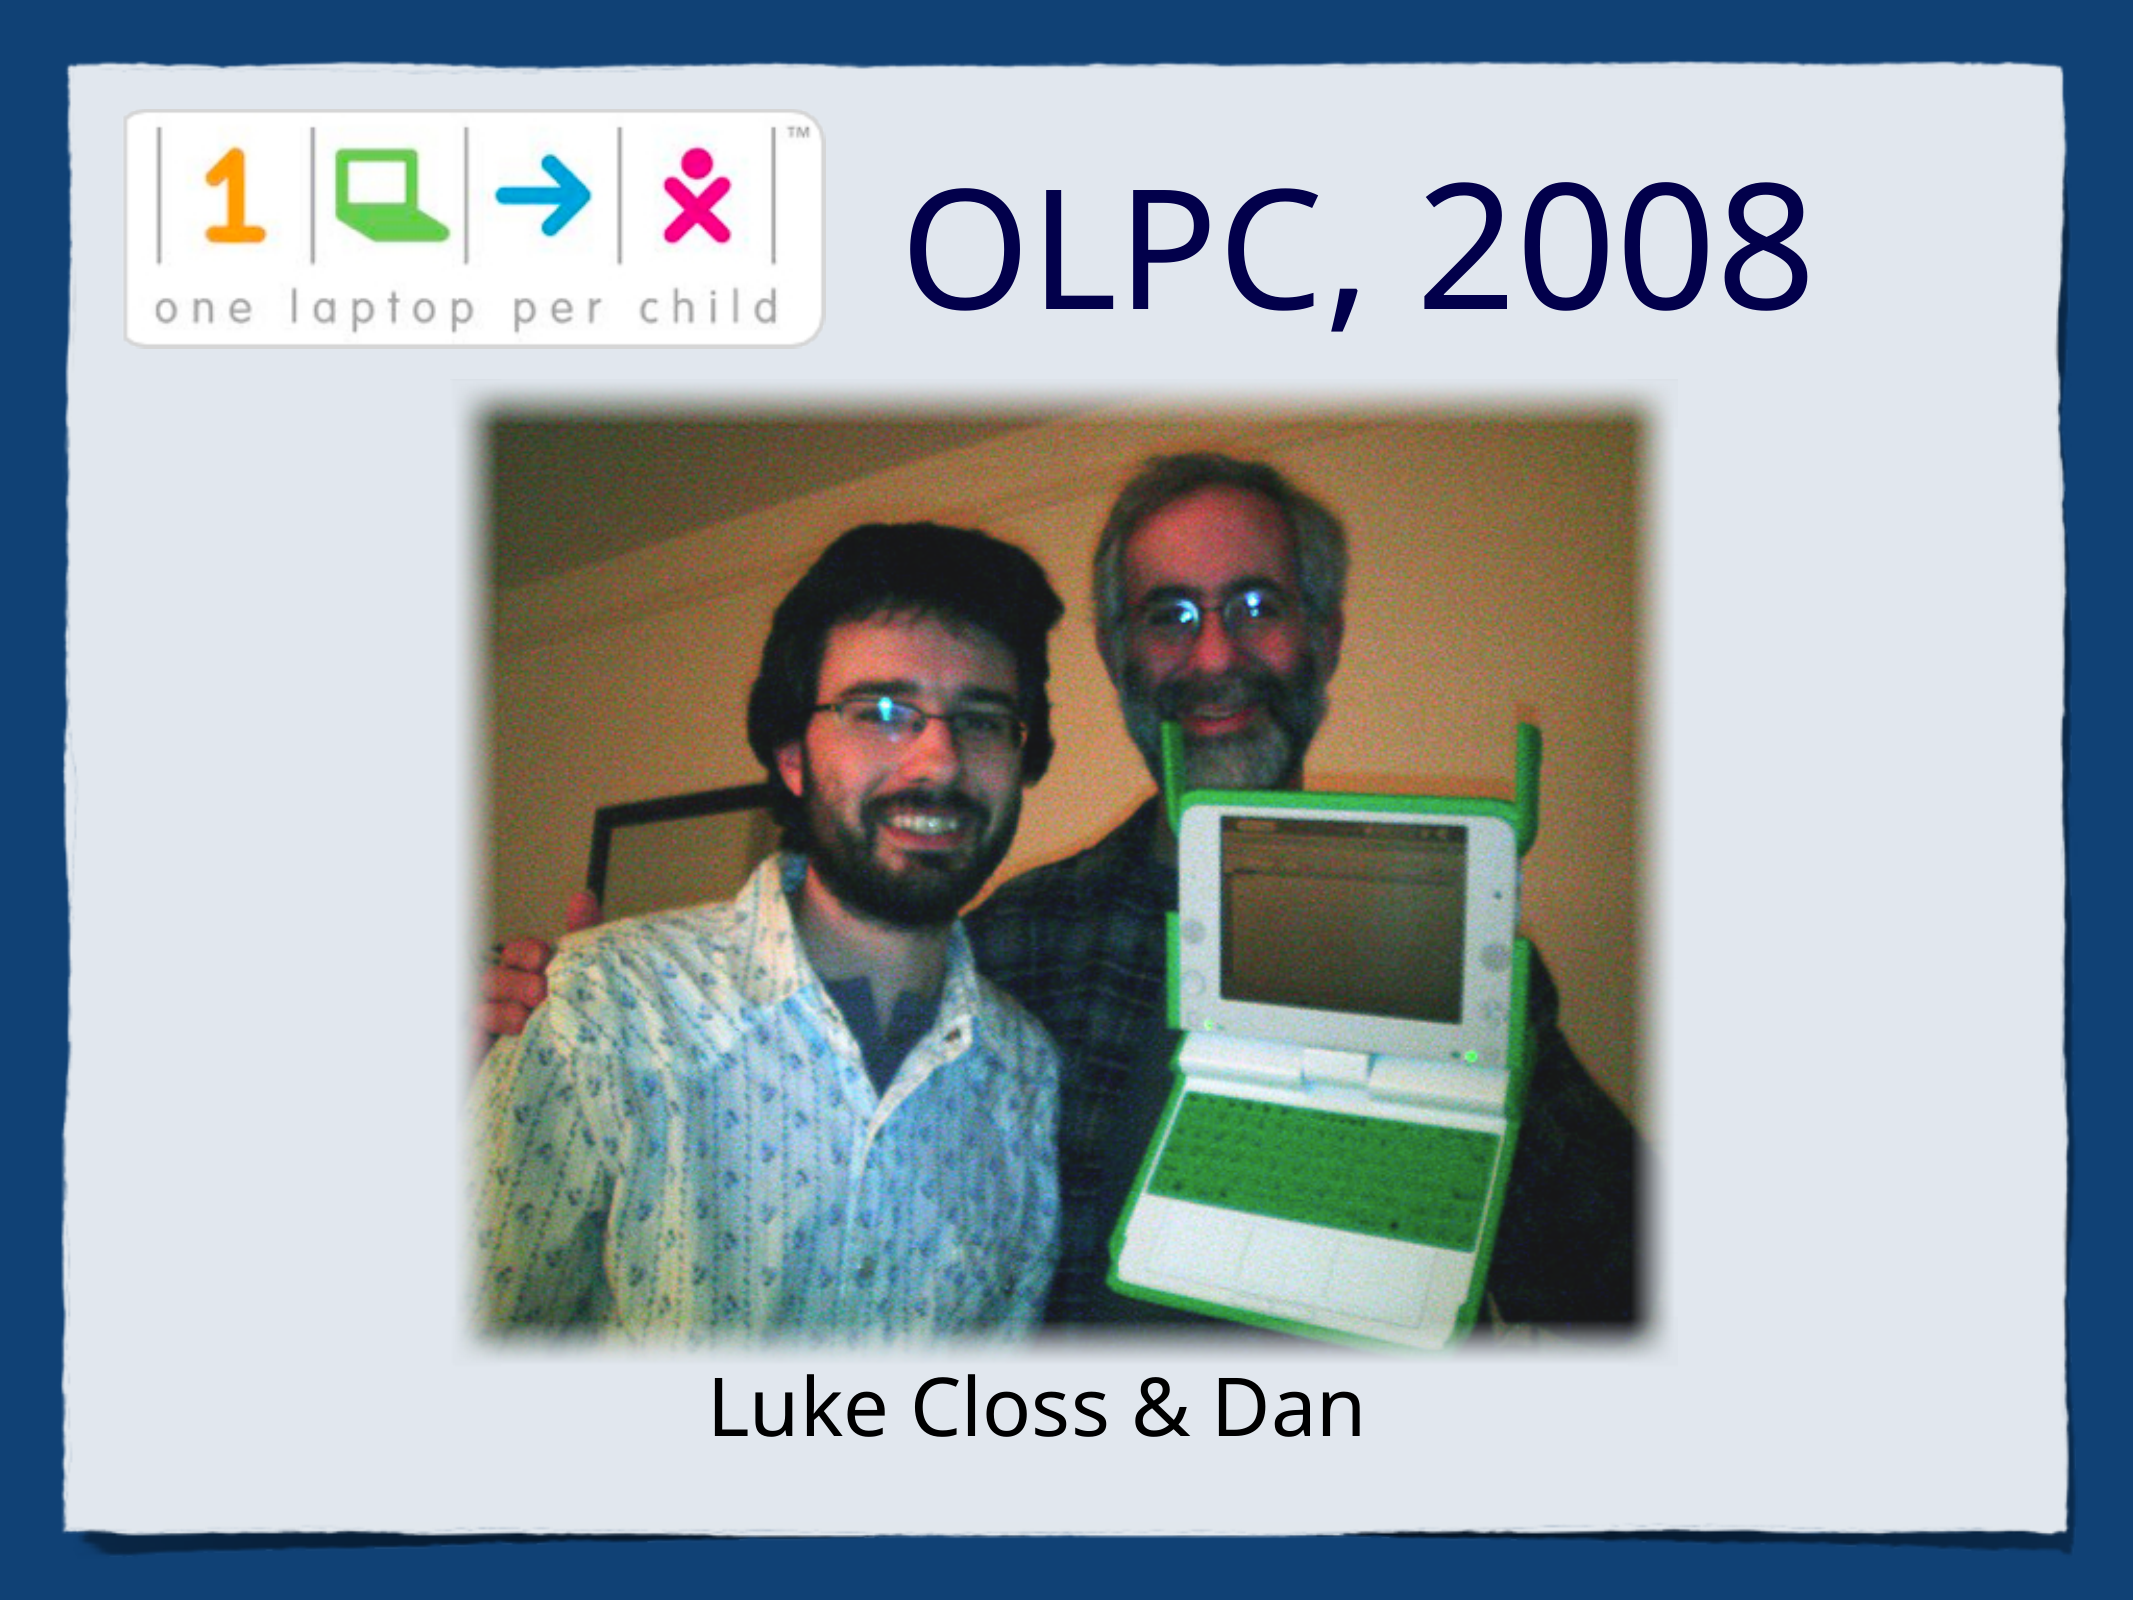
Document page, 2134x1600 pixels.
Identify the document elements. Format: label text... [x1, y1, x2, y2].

text_box Luke Closs & Dan [439, 1334, 1636, 1474]
text_box OLPC, 2008 [633, 130, 2084, 349]
picture [54, 52, 2078, 1559]
